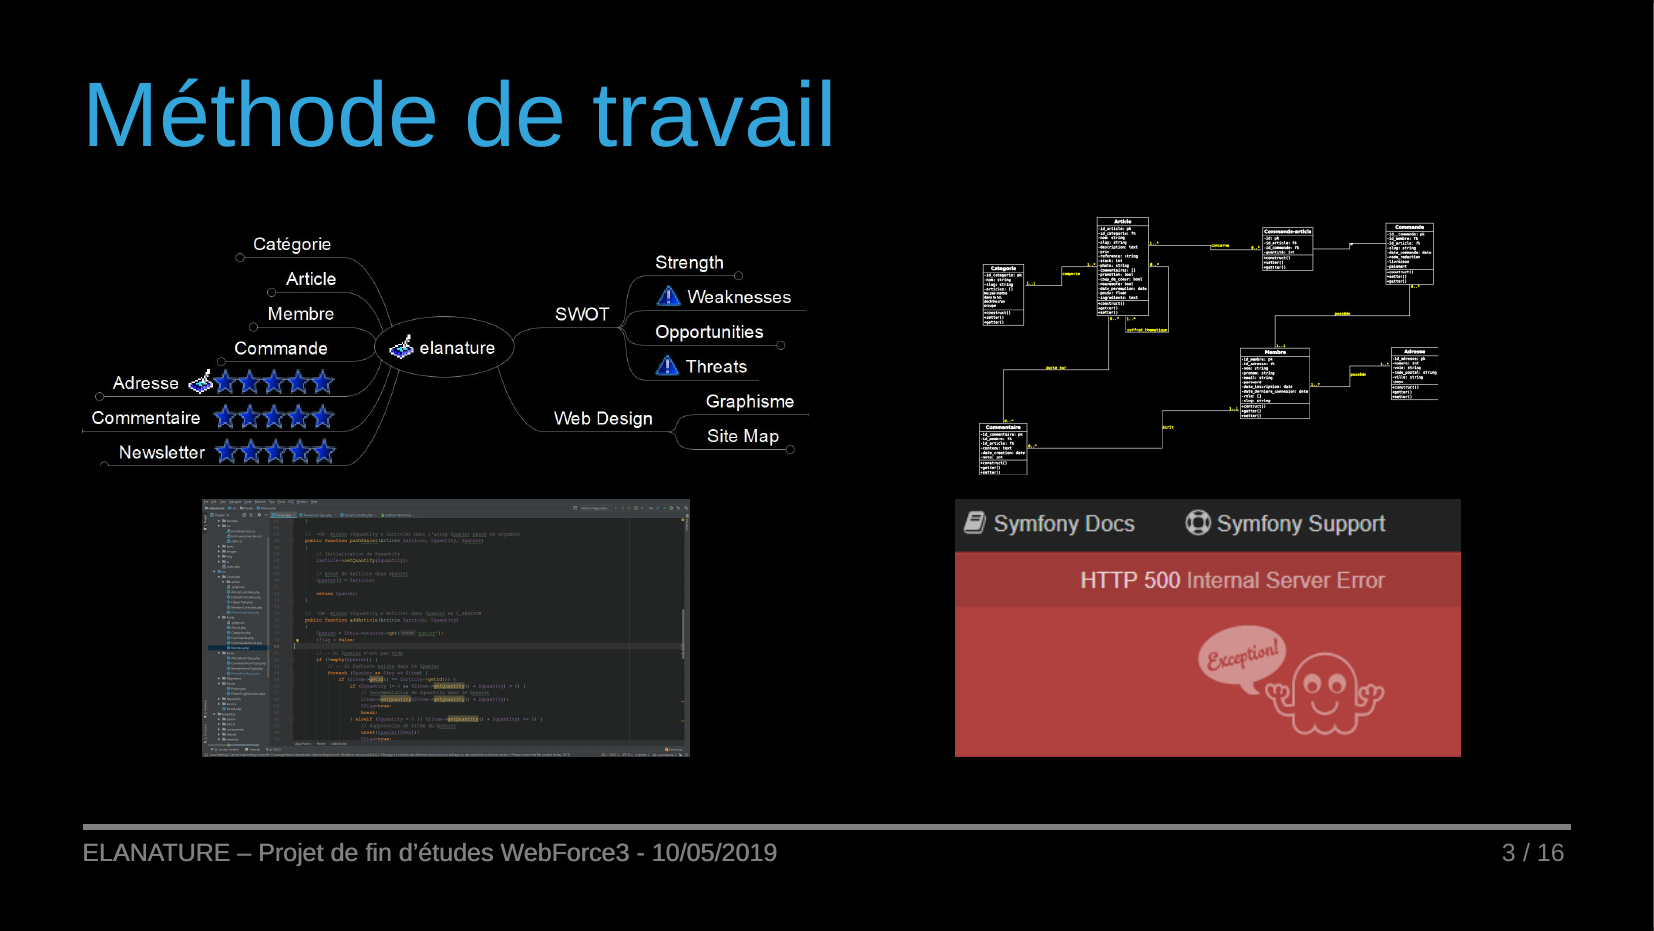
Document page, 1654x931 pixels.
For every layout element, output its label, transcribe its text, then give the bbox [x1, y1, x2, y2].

picture [202, 499, 690, 757]
picture [955, 499, 1461, 757]
picture [82, 227, 809, 466]
title Méthode de travail [82, 37, 1571, 193]
picture [979, 217, 1438, 475]
